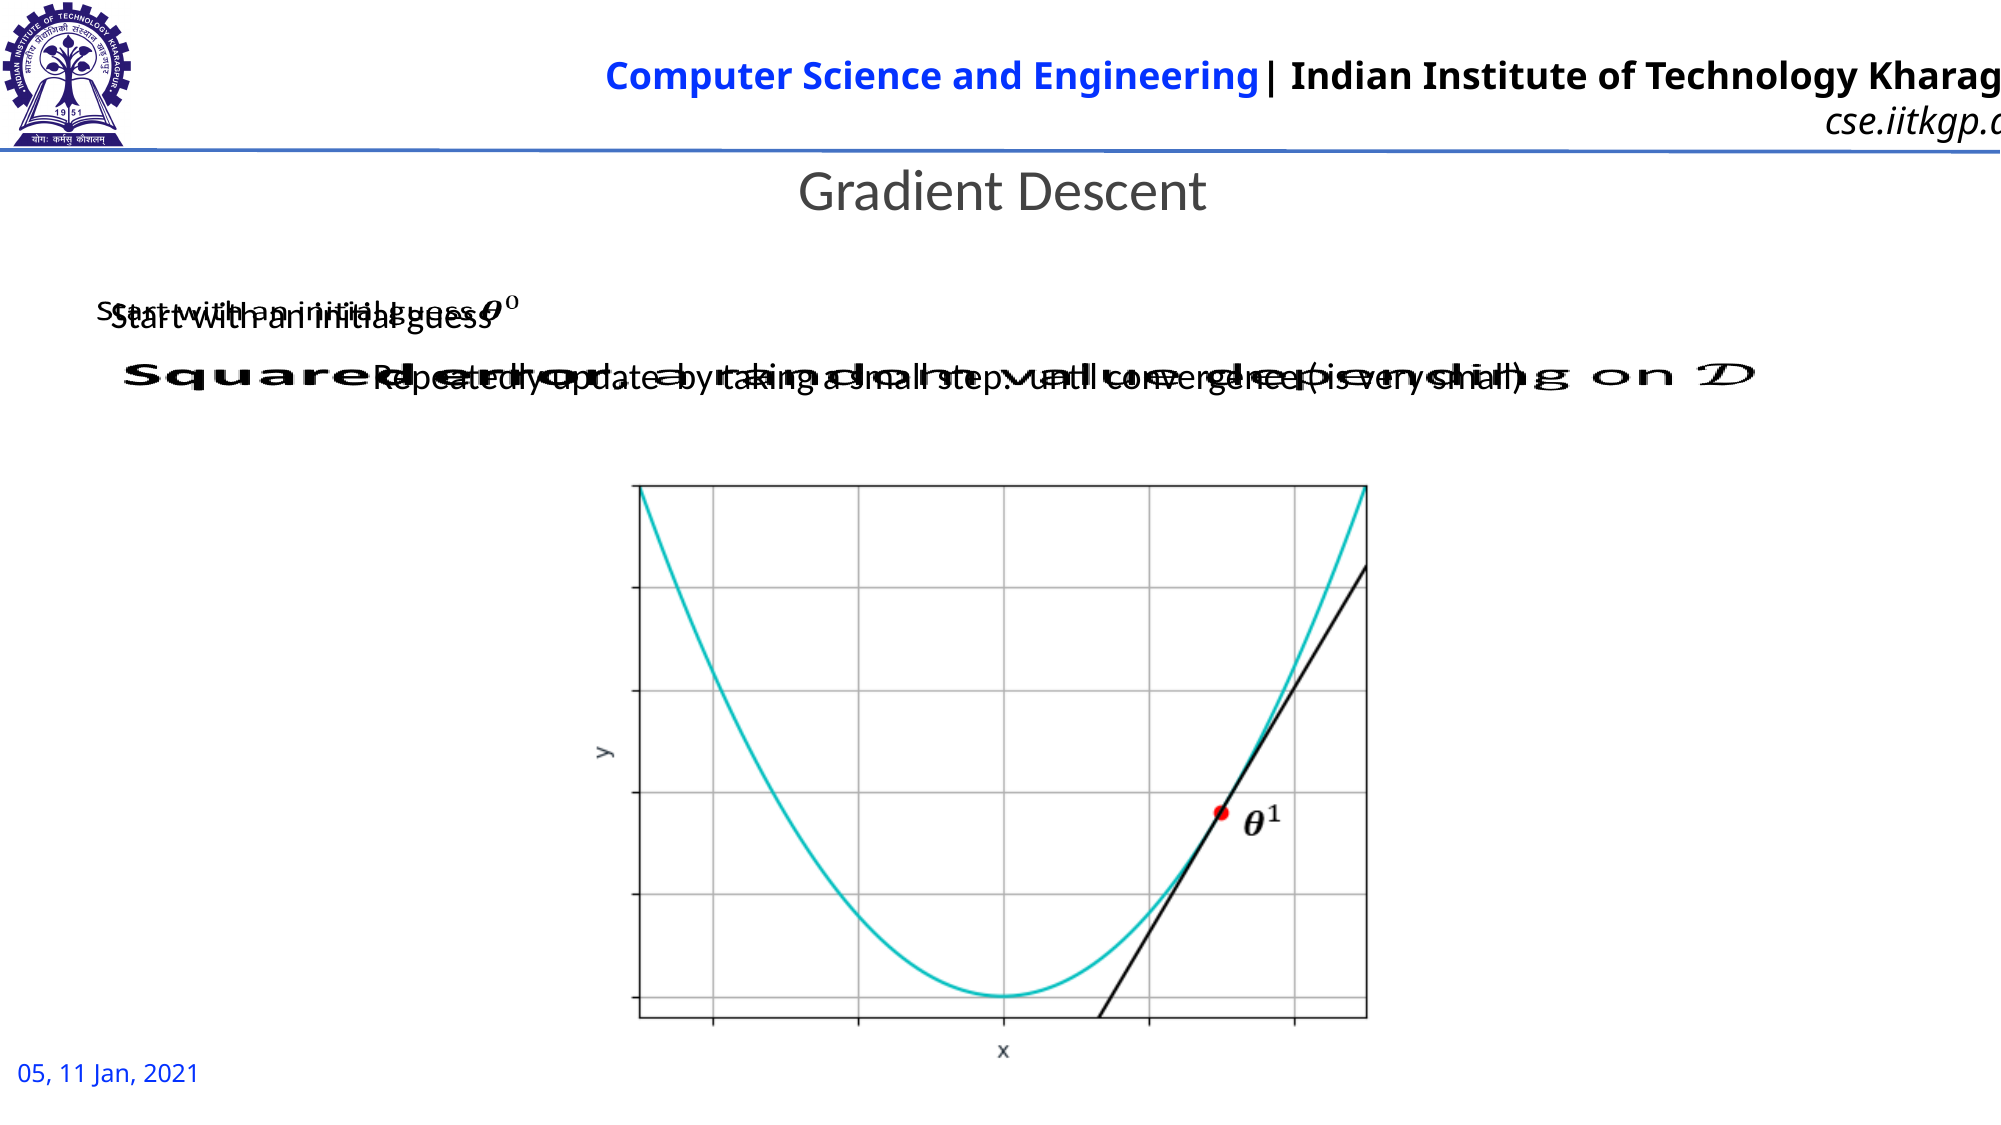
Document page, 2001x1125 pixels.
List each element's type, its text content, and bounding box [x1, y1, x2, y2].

picture [522, 412, 1460, 1105]
text_box Gradient Descent [305, 136, 1702, 232]
text_box [72, 283, 1825, 412]
slide_number 05, 11 Jan, 2021 [2, 1042, 331, 1103]
picture [2, 2, 131, 147]
